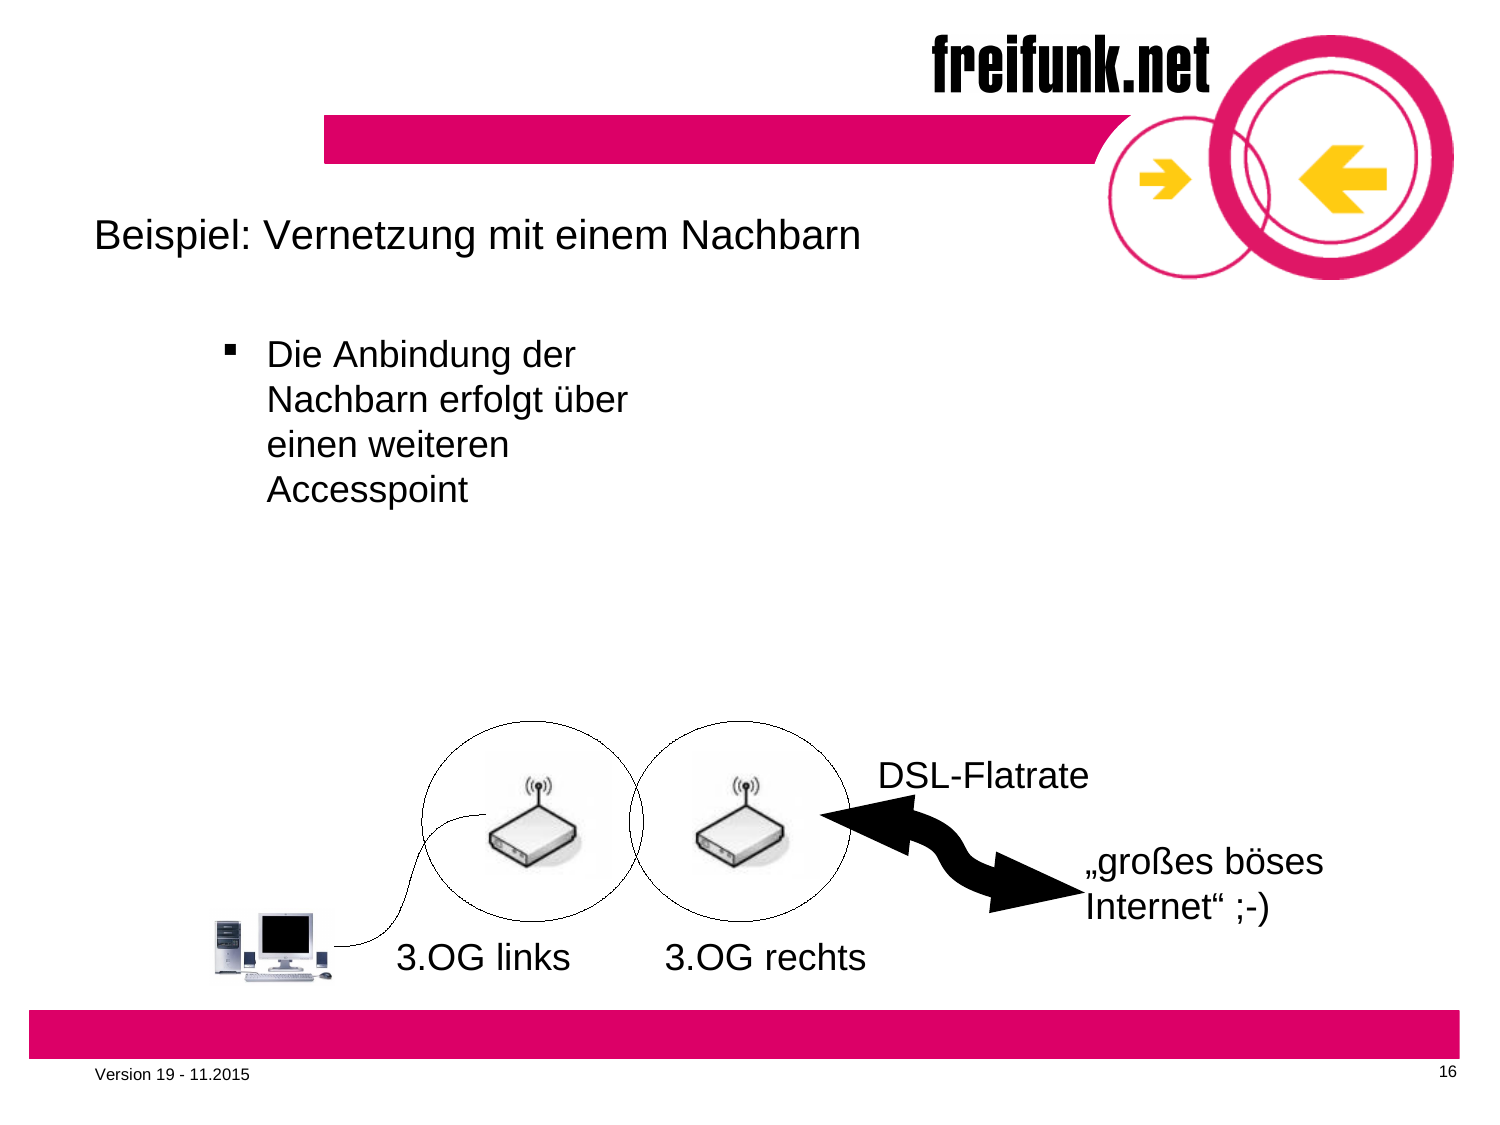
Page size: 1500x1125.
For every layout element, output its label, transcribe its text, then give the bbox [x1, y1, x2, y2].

picture [209, 908, 335, 986]
picture [932, 34, 1454, 280]
text_box Beispiel: Vernetzung mit einem Nachbarn [682, 208, 1235, 280]
text_box Beispiel: Vernetzung mit einem Nachbarn [94, 208, 192, 280]
picture [692, 751, 820, 879]
text_box DSL-Flatrate [877, 751, 1091, 794]
text_box Die Anbindung der Nachbarn erfolgt über einen weiteren Accesspoint [192, 170, 682, 809]
text_box „großes böses Internet“ ;-) [1085, 837, 1360, 948]
text_box 3.OG links [396, 933, 597, 988]
picture [485, 809, 612, 879]
text_box 3.OG rechts [664, 933, 897, 988]
